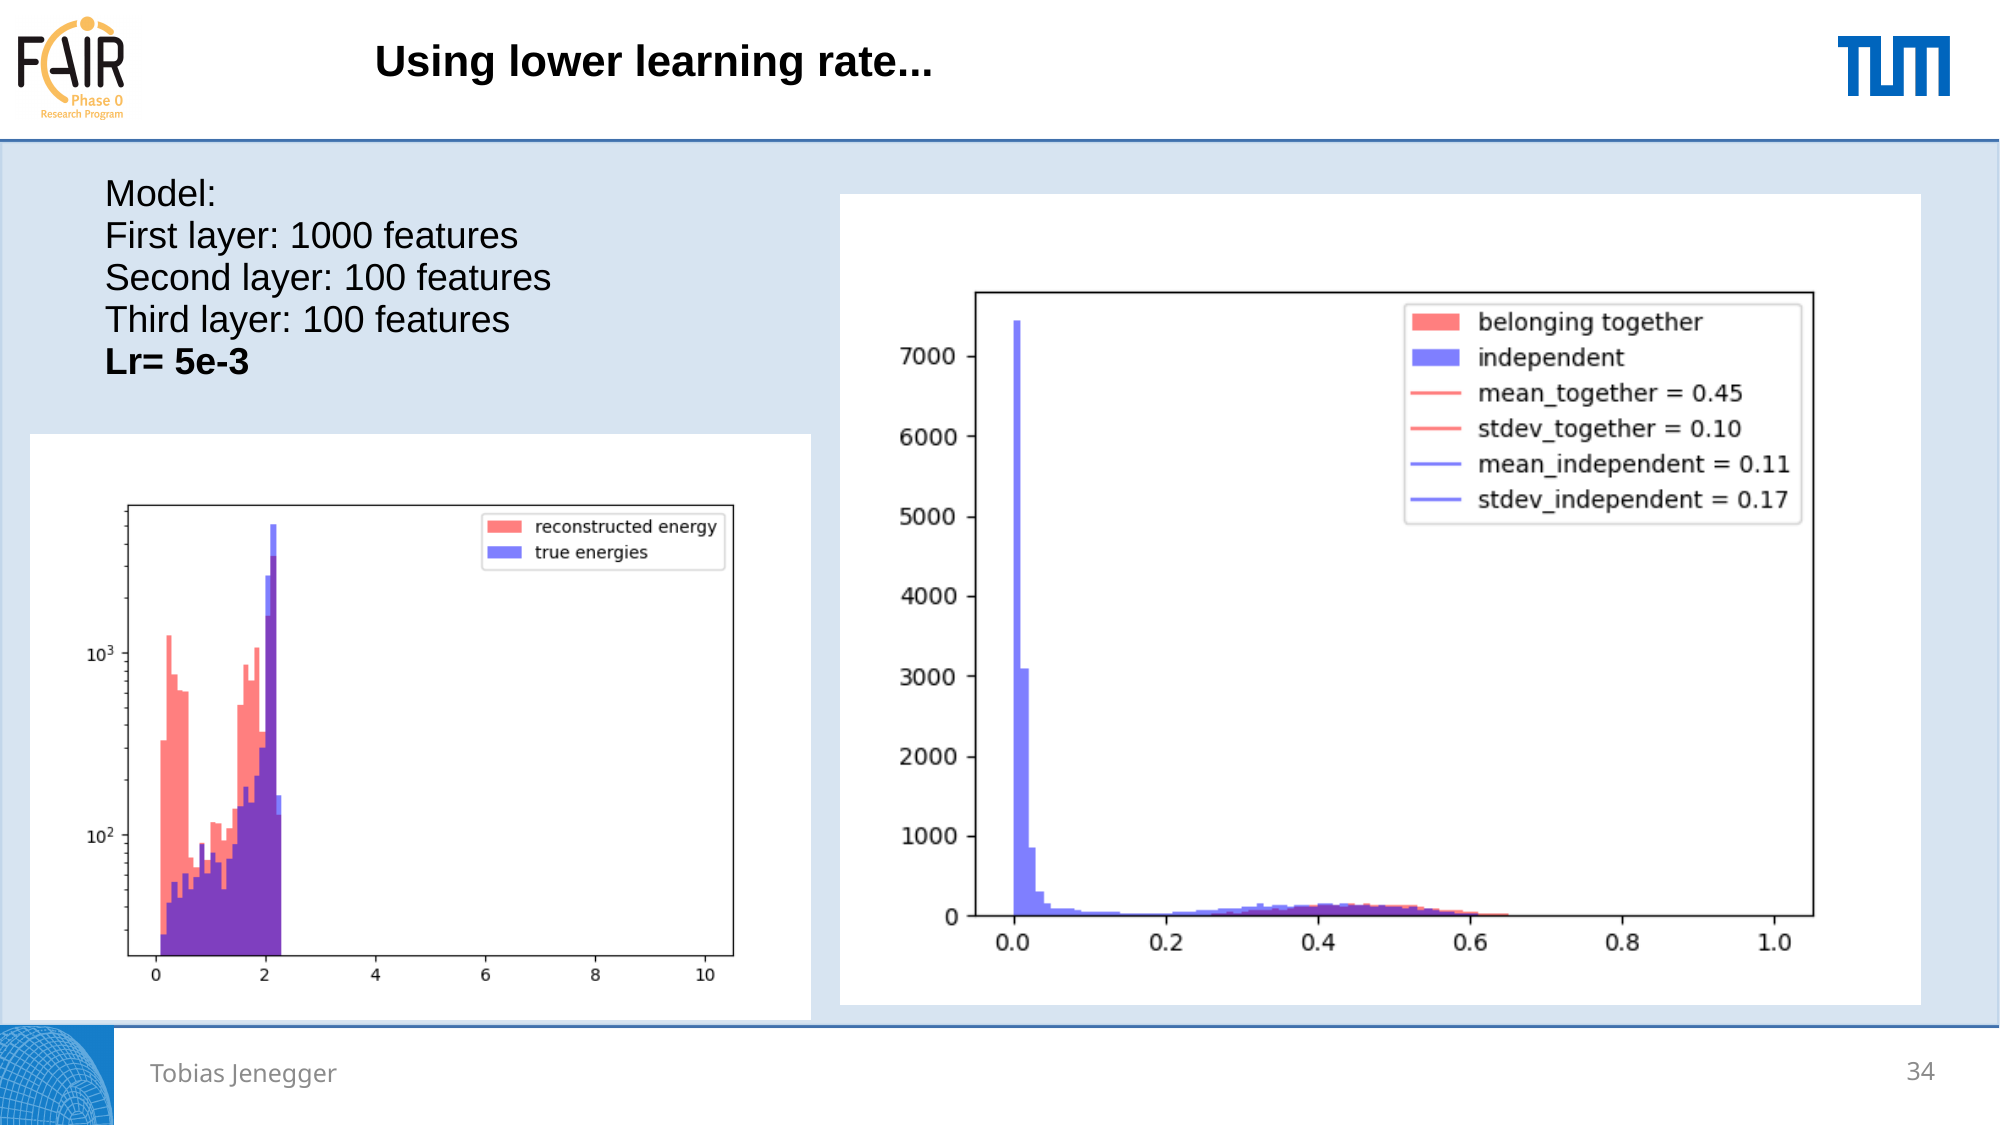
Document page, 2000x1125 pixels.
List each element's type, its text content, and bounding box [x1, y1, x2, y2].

picture [0, 1025, 114, 1125]
text_box Model: First layer: 1000 features Second layer: 100 features Third layer: 100 features Lr= 5e-3 [90, 164, 586, 390]
text_box Using lower learning rate... [360, 29, 1636, 94]
picture [1838, 36, 1950, 96]
picture [30, 434, 811, 1021]
picture [15, 15, 142, 120]
picture [840, 194, 1921, 1005]
